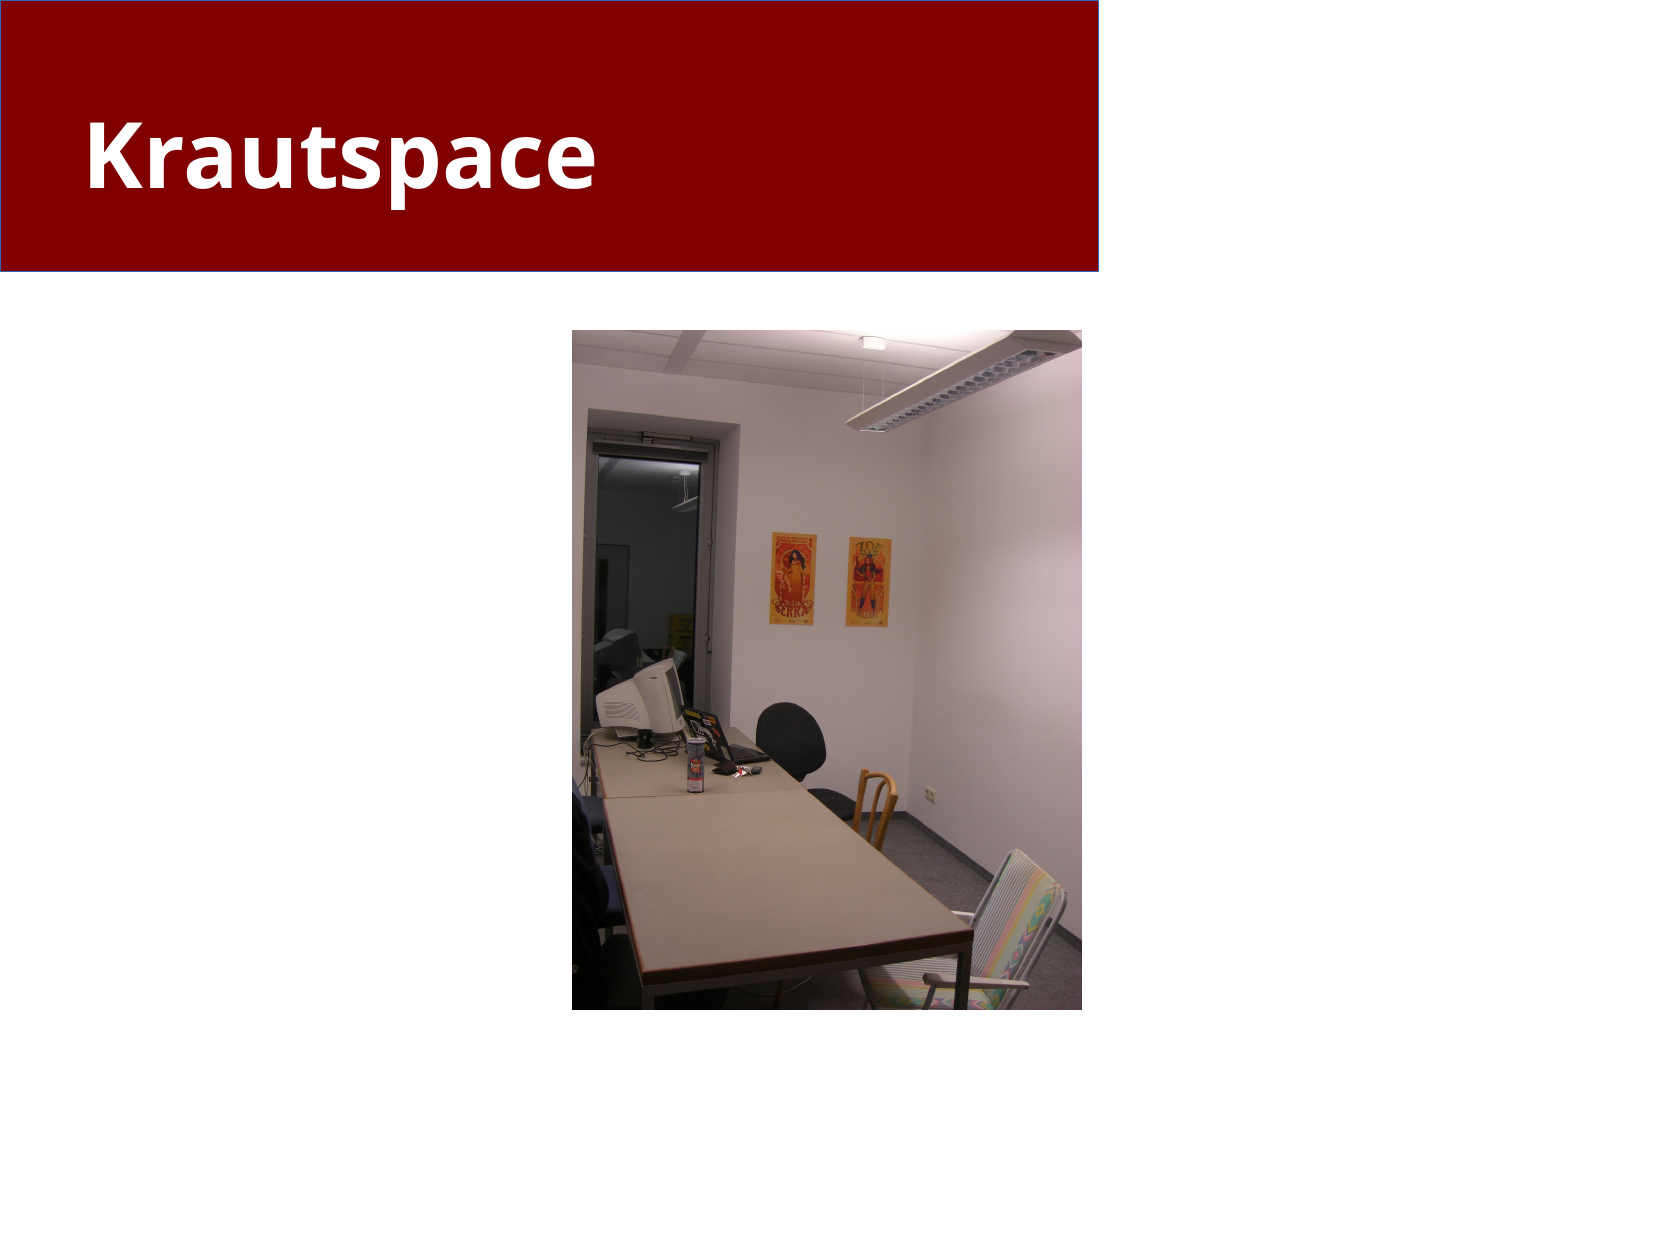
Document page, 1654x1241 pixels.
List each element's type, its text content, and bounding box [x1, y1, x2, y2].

title Krautspace [82, 49, 1028, 257]
picture [572, 330, 1082, 1010]
